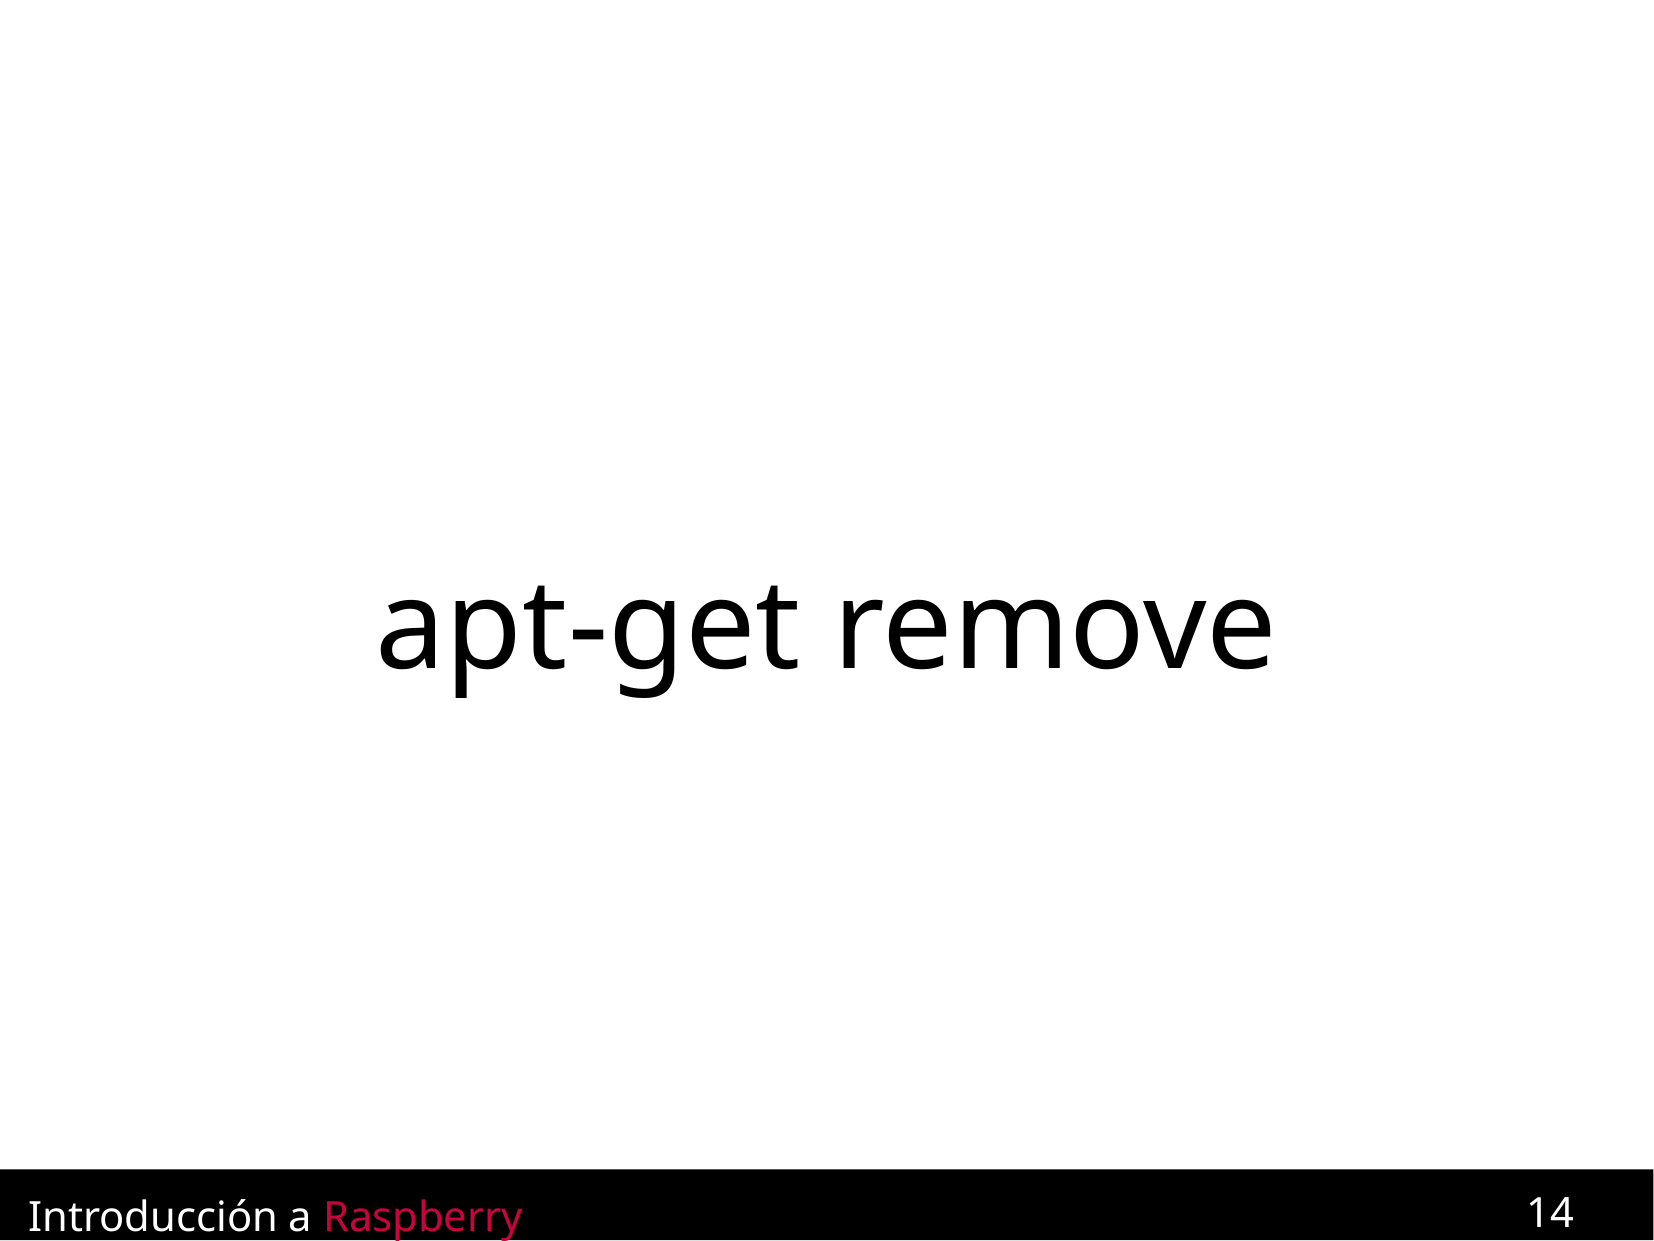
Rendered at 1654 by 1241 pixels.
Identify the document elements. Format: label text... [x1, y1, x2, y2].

text_box [0, 0, 1654, 1241]
text_box <number> [1521, 1175, 1654, 1241]
text_box Introducción a Raspberry Pi [13, 1179, 556, 1241]
title apt-get remove [82, 516, 1571, 724]
